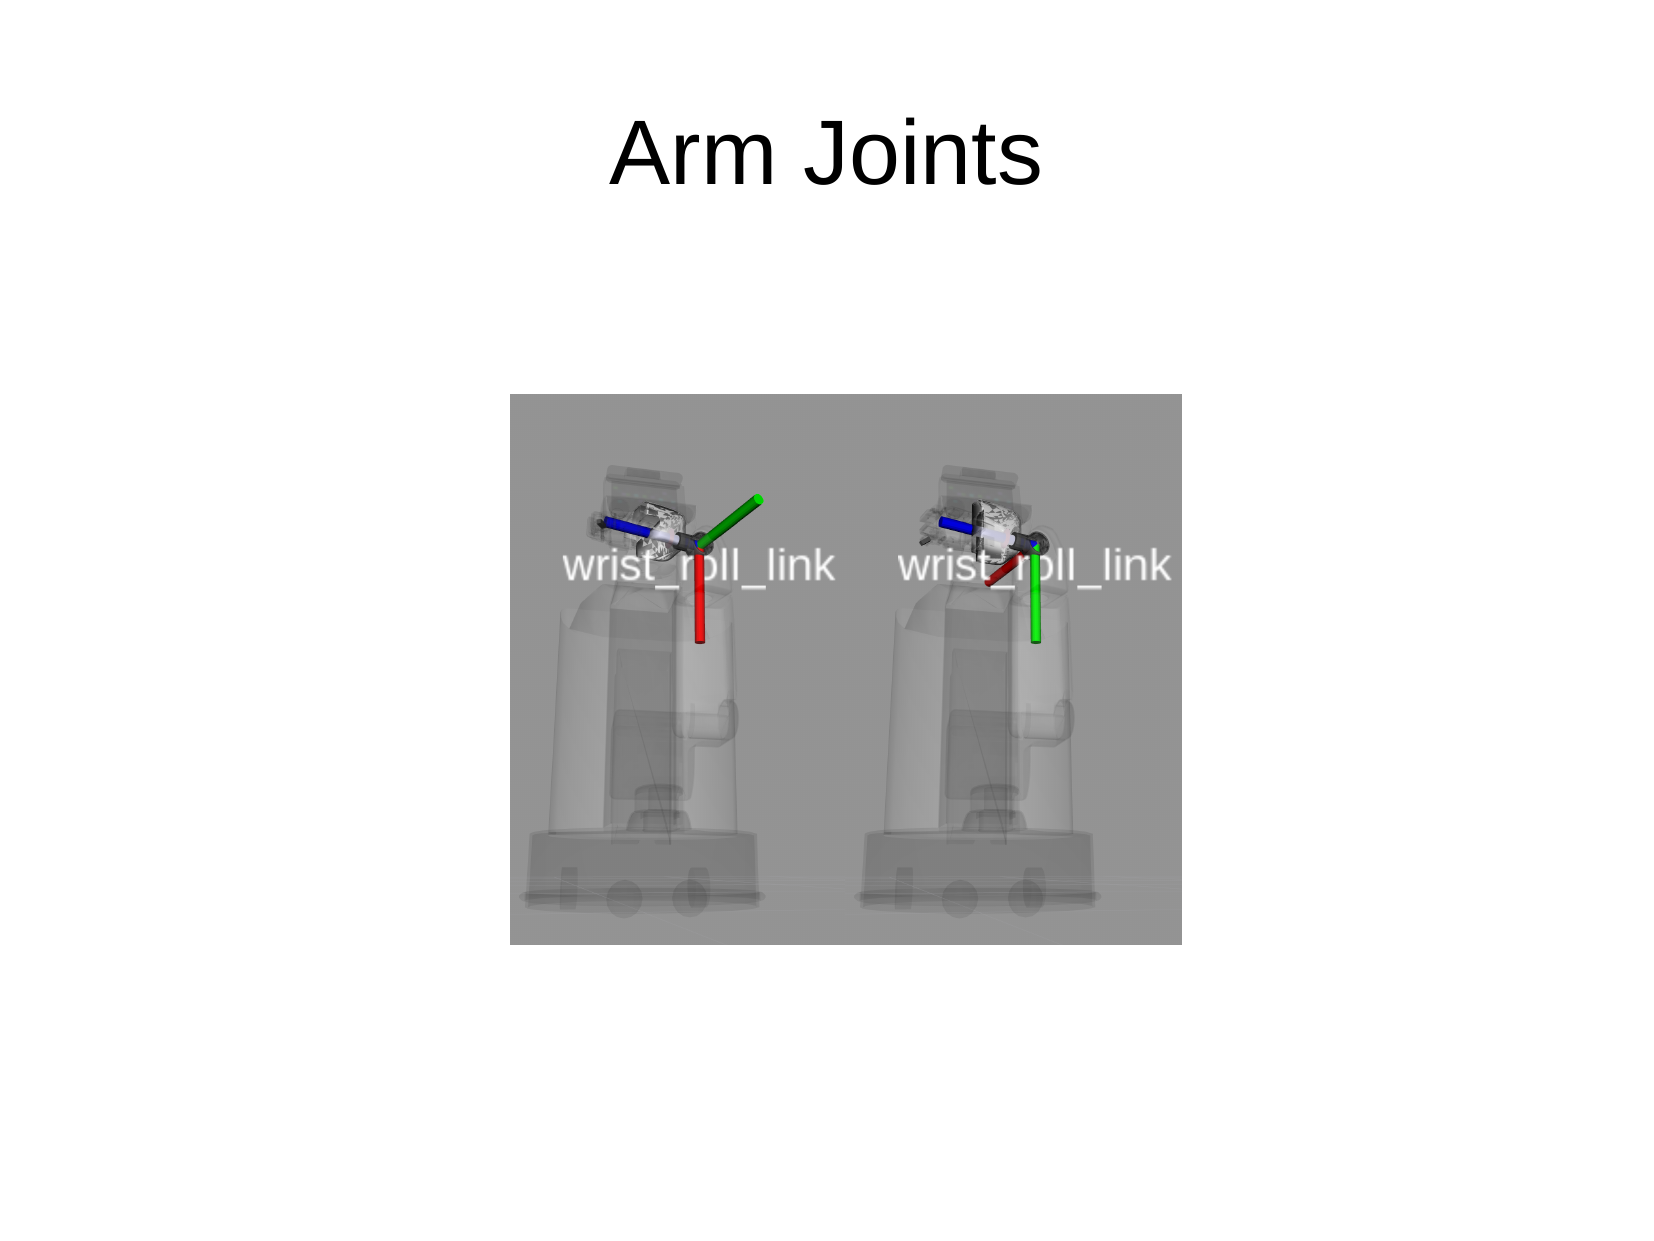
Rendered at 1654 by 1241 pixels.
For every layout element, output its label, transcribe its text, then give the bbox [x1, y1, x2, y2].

title Arm Joints [82, 49, 1571, 257]
picture [510, 394, 1182, 946]
